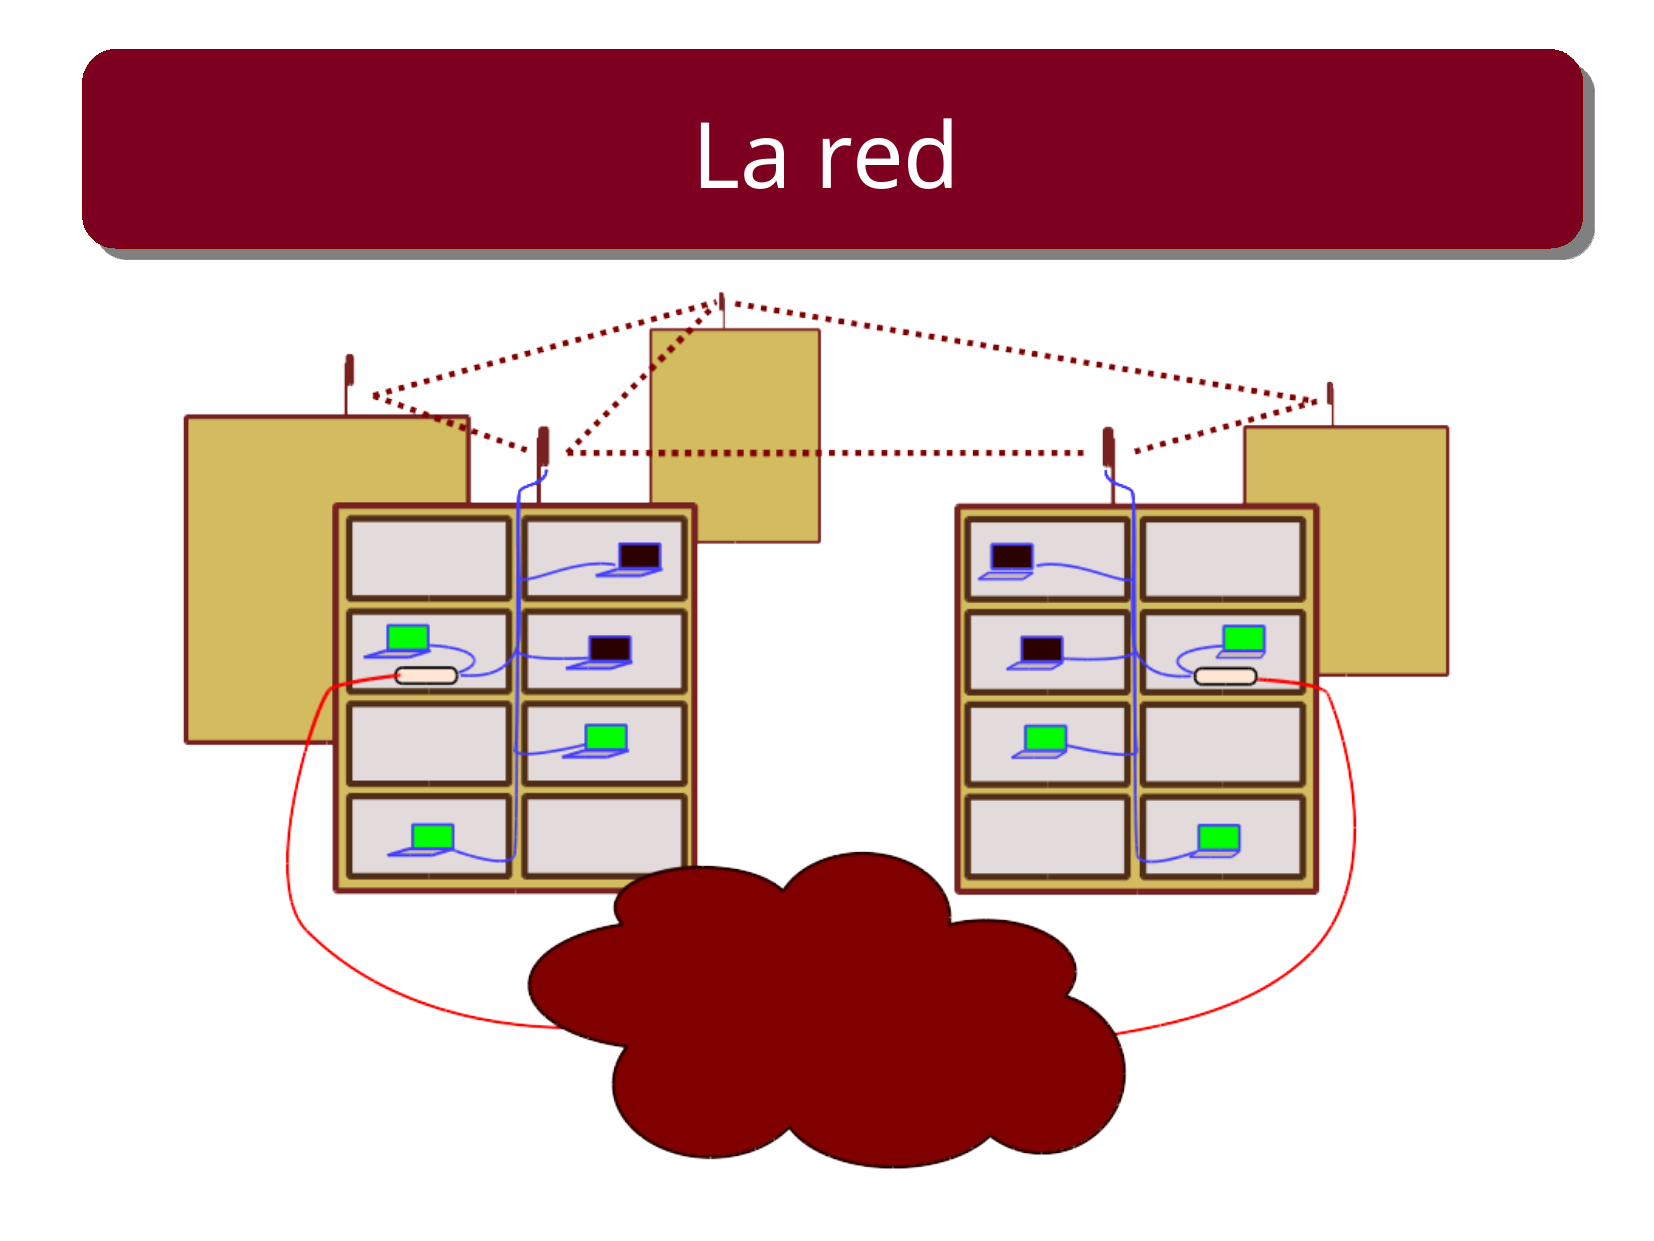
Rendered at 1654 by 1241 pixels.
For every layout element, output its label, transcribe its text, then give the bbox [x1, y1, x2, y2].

picture [167, 283, 1468, 1203]
title La red [82, 49, 1571, 257]
